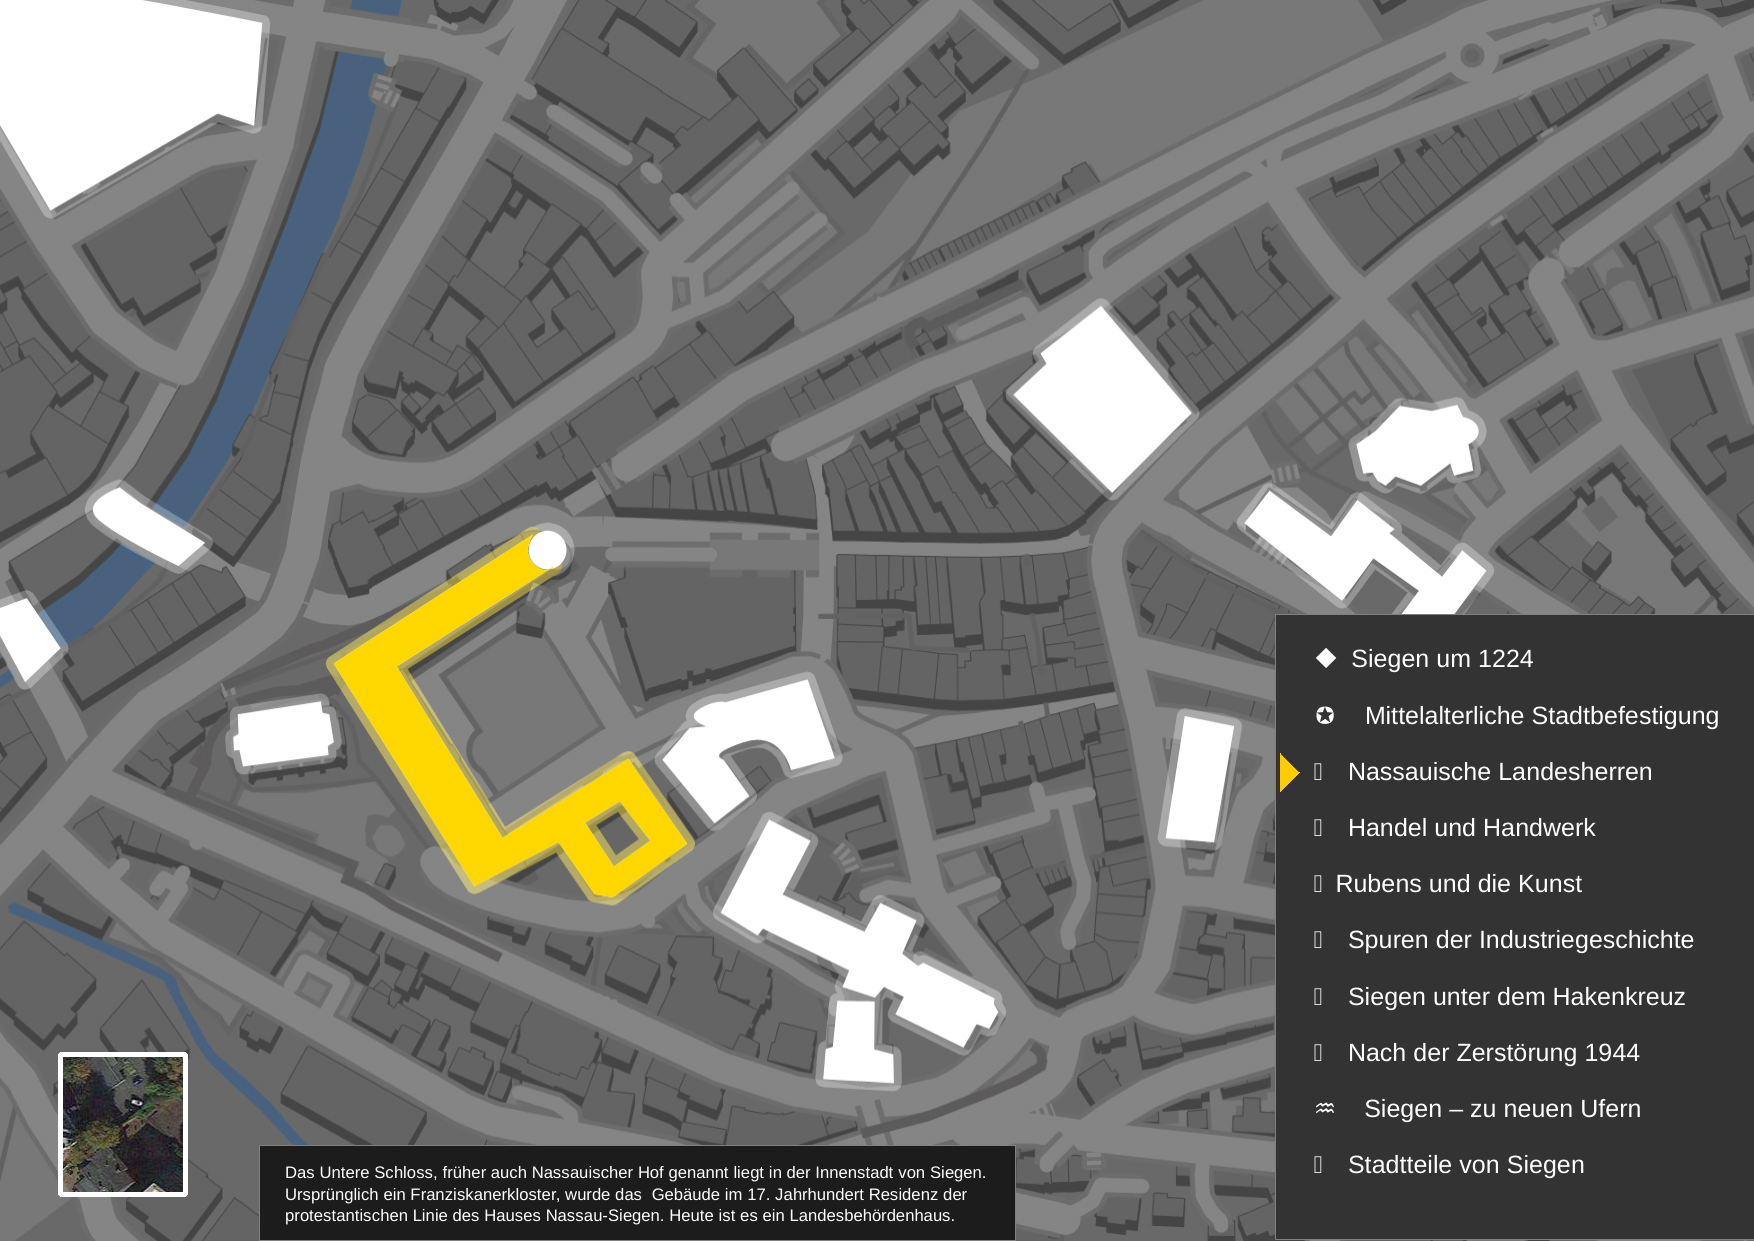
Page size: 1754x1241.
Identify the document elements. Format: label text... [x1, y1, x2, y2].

text_box Das Untere Schloss, früher auch Nassauischer Hof genannt liegt in der Innenstadt von Siegen. Ursprünglich ein Franziskanerkloster, wurde das Gebäude im 17. Jahrhundert Residenz der protestantischen Linie des Hauses Nassau-Siegen. Heute ist es ein Landesbehördenhaus. [259, 1145, 1016, 1241]
text_box [1275, 614, 1754, 1240]
text_box  Siegen um 1224  Mittelalterliche Stadtbefestigung  Nassauische Landesherren  Handel und Handwerk  Rubens und die Kunst  Spuren der Industriegeschichte  Siegen unter dem Hakenkreuz  Nach der Zerstörung 1944  Siegen – zu neuen Ufern  Stadtteile von Siegen [1299, 637, 1754, 1241]
picture [0, 0, 1754, 1241]
